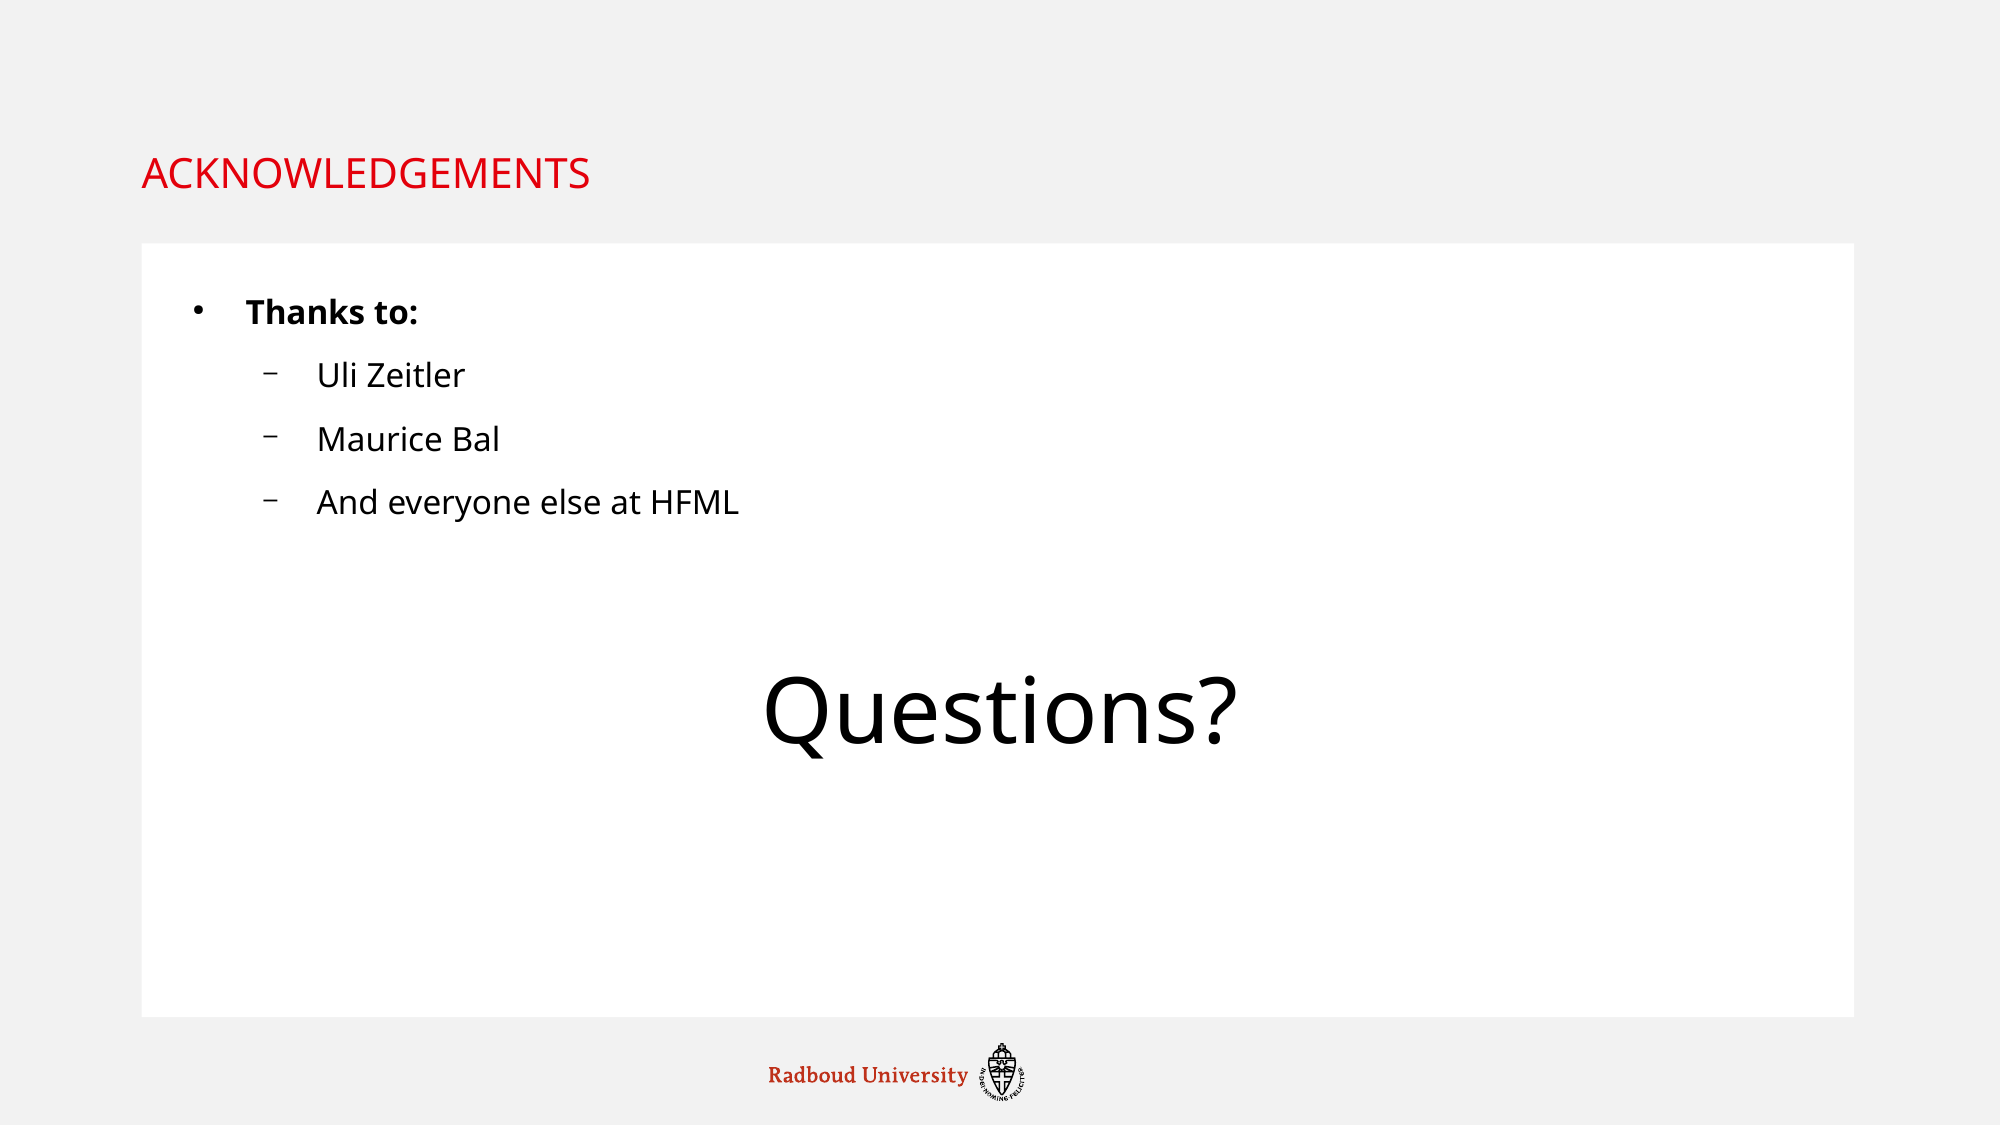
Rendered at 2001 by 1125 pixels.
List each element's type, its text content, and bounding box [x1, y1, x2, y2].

list Questions? [174, 651, 1826, 982]
list Thanks to: Uli Zeitler Maurice Bal And everyone else at HFML [174, 291, 1826, 621]
title Acknowledgements [141, 146, 1855, 195]
